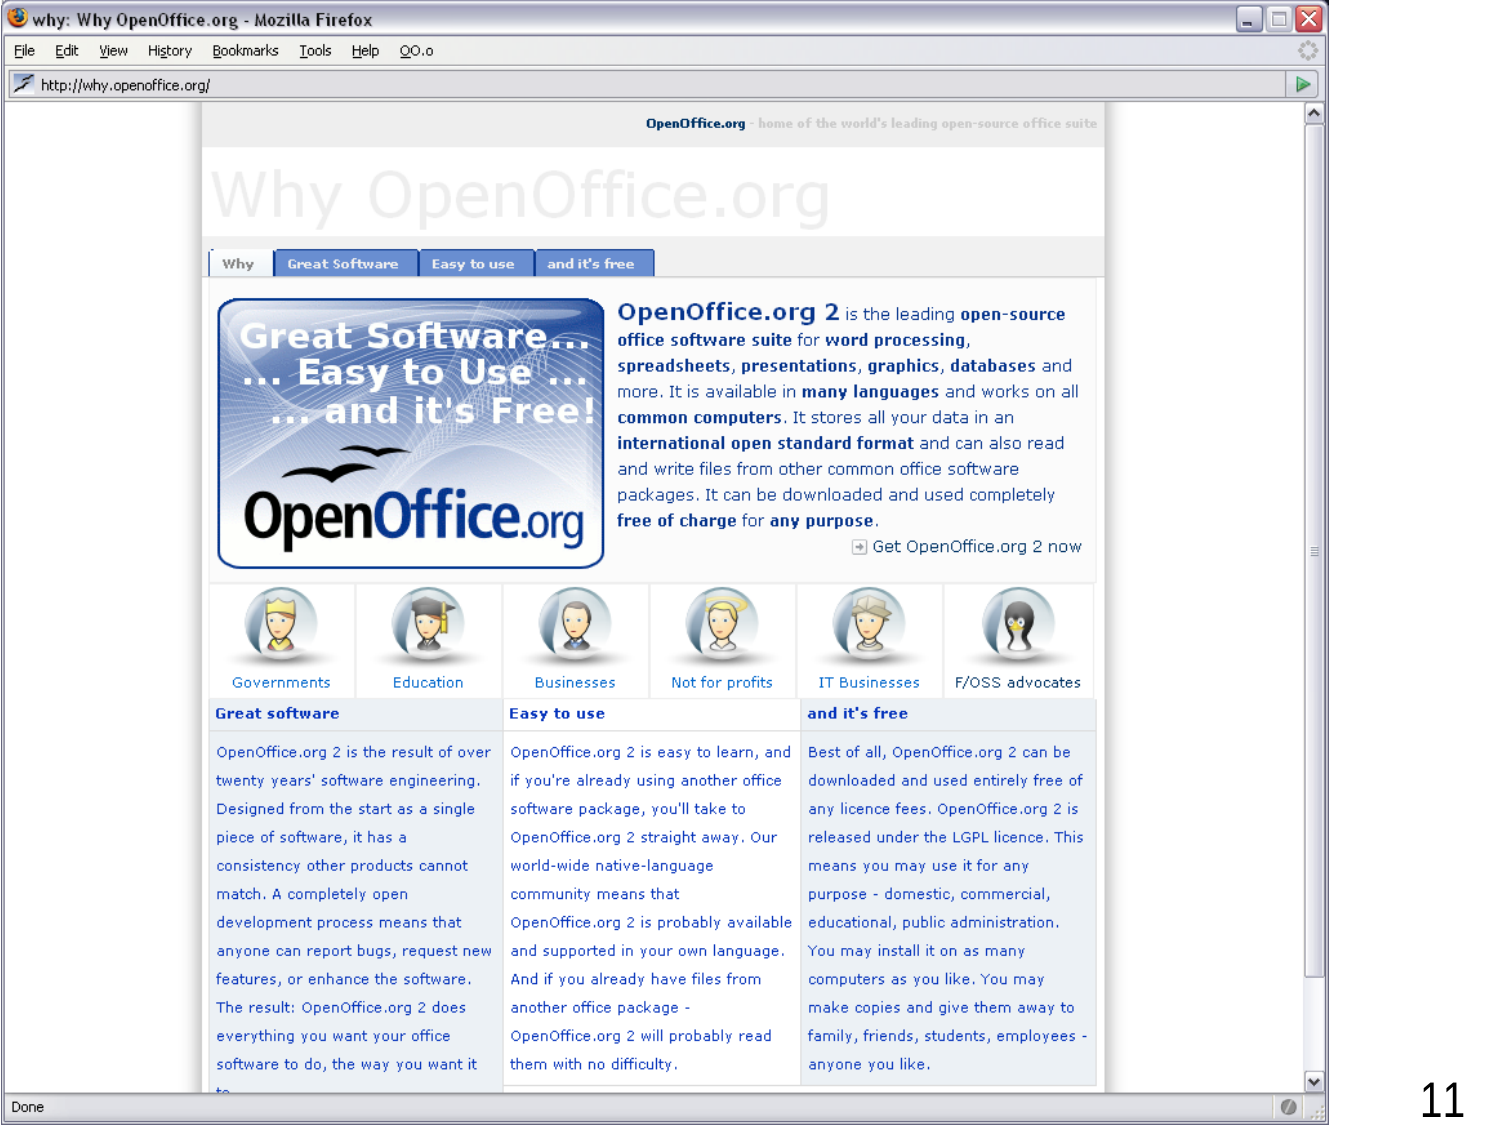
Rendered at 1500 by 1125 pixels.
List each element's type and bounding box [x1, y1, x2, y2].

picture [1, 0, 1329, 1125]
